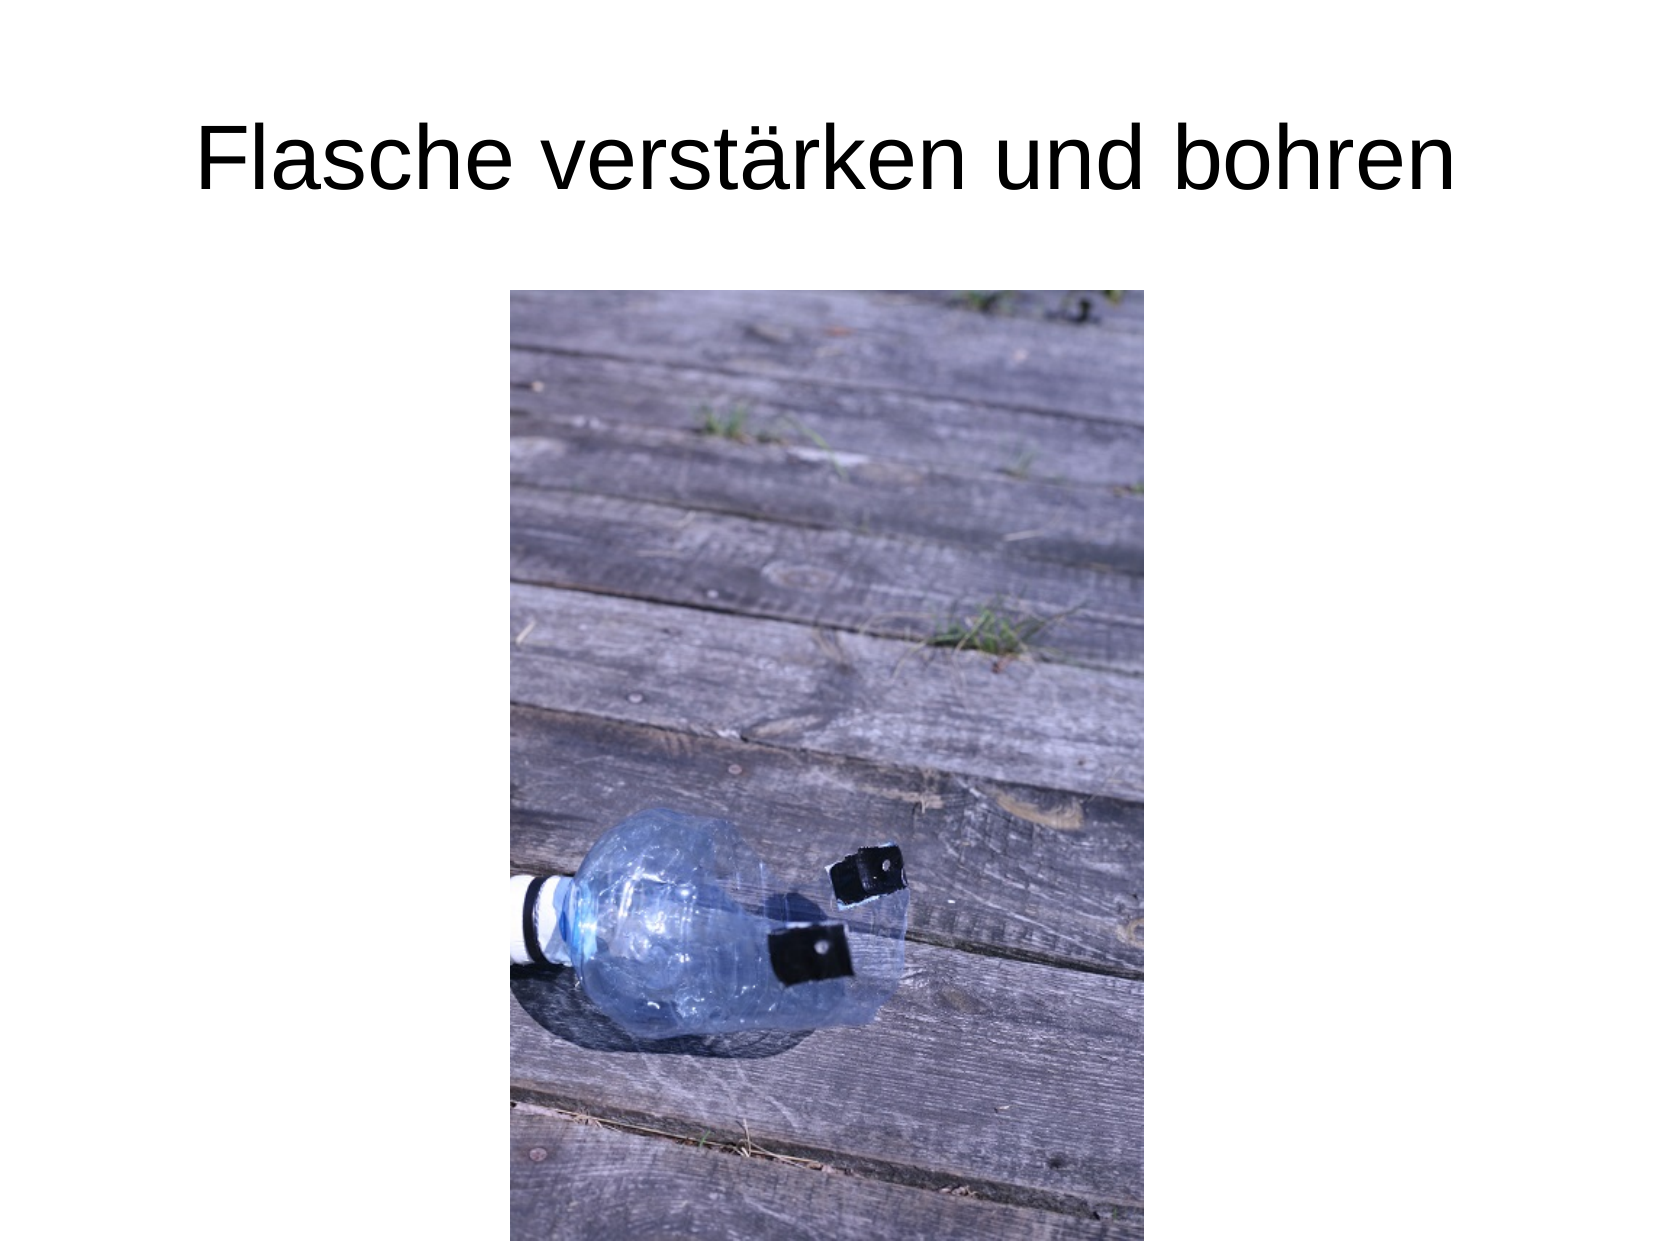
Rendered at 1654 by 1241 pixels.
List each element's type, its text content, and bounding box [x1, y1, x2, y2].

title Flasche verstärken und bohren [82, 49, 1571, 257]
picture [510, 290, 1144, 1241]
